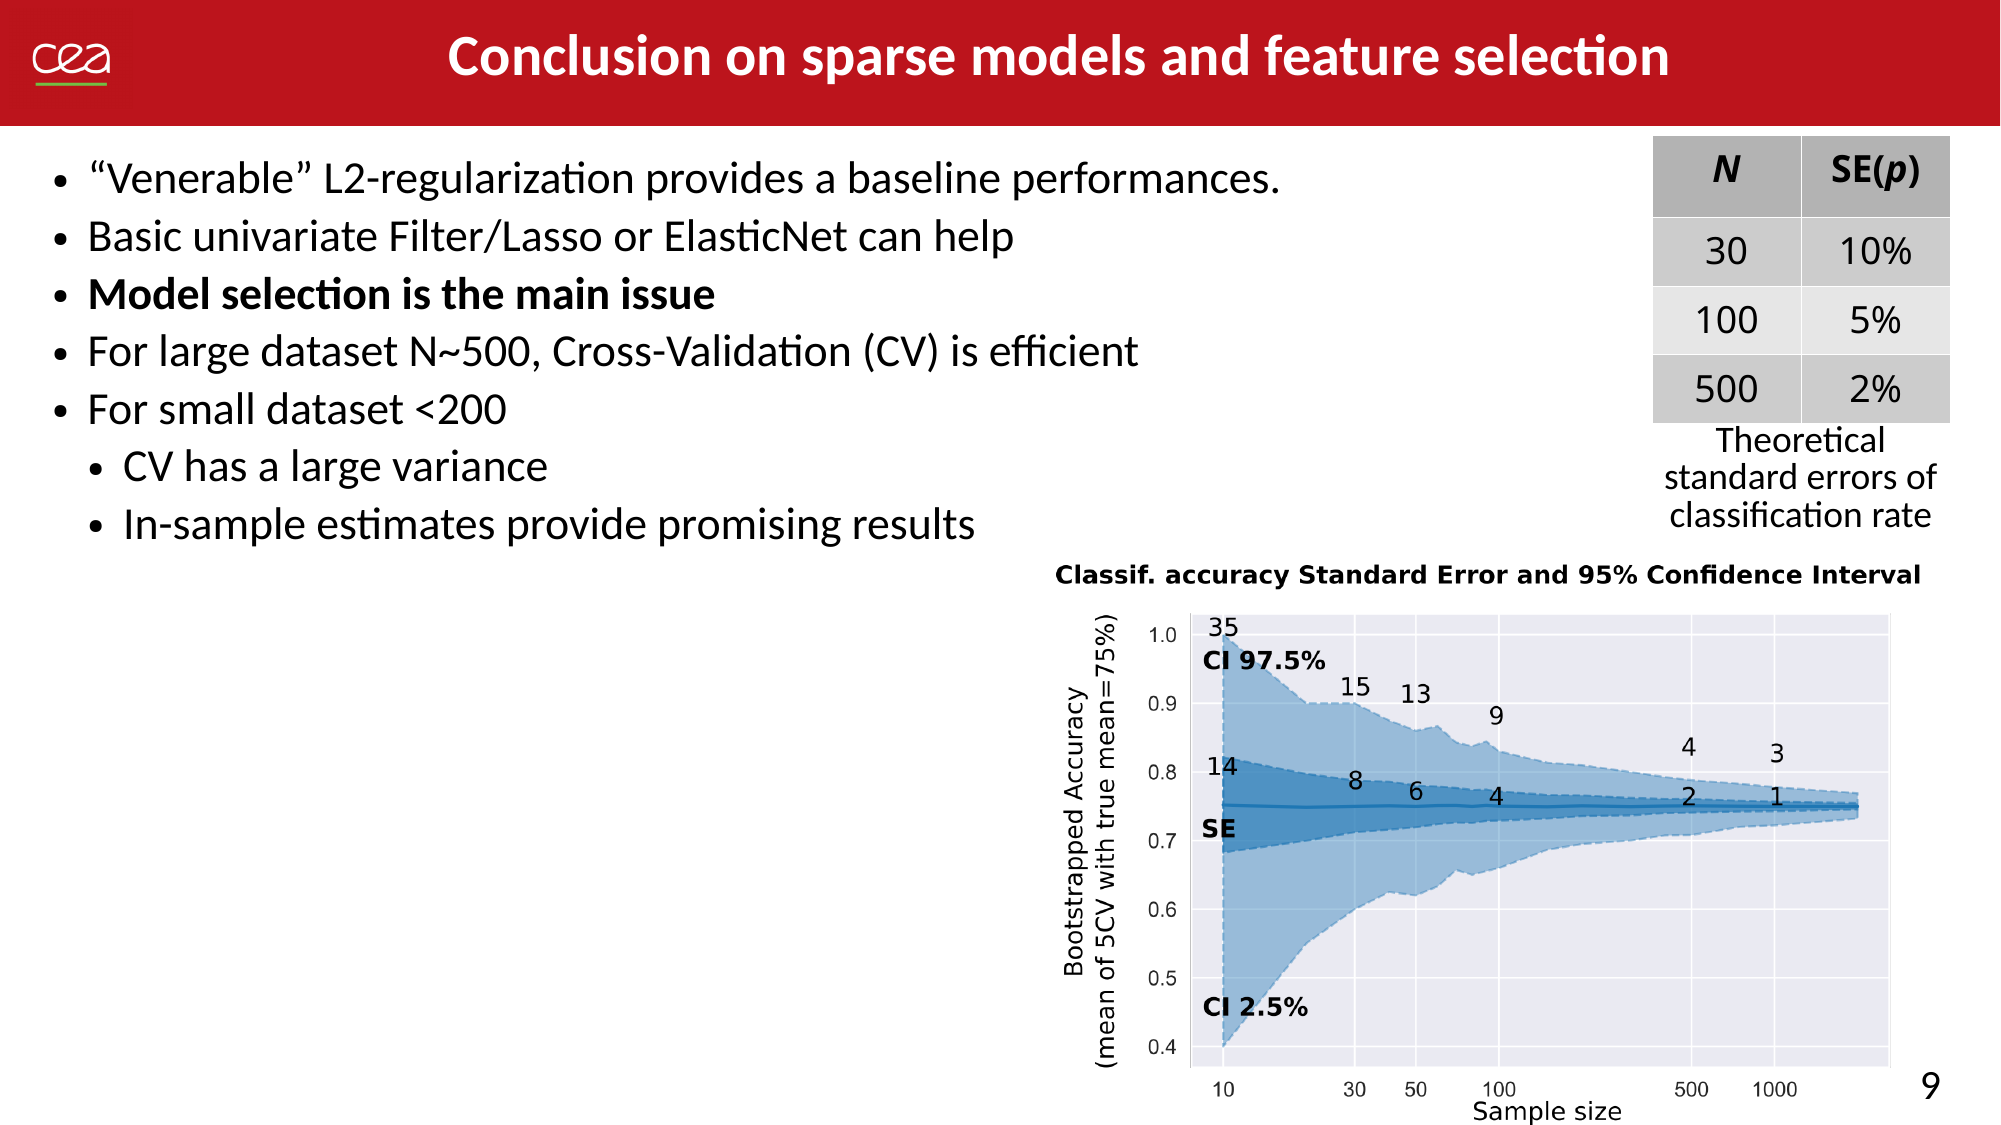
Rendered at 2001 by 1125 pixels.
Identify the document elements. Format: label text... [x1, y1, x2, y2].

picture [1056, 525, 1979, 1125]
table_cell 30 [1653, 218, 1801, 286]
table_header N [1653, 136, 1801, 217]
text_box Theoretical standard errors of classification rate [1635, 416, 1966, 525]
text_box “Venerable” L2-regularization provides a baseline performances. Basic univariate Filter/Lasso or ElasticNet can help Model selection is the main issue For large dataset N~500, Cross-Validation (CV) is efficient For small dataset <200 CV has a large variance In-sample estimates provide promising results [37, 152, 1351, 559]
picture [9, 8, 120, 109]
title Conclusion on sparse models and feature selection [120, 0, 2000, 124]
table_cell 500 [1653, 355, 1801, 416]
table_cell 5% [1802, 287, 1950, 354]
table_header SE(p) [1802, 136, 1950, 217]
table_cell 2% [1802, 355, 1950, 416]
table_cell 10% [1802, 218, 1950, 286]
table_cell 100 [1653, 287, 1801, 354]
